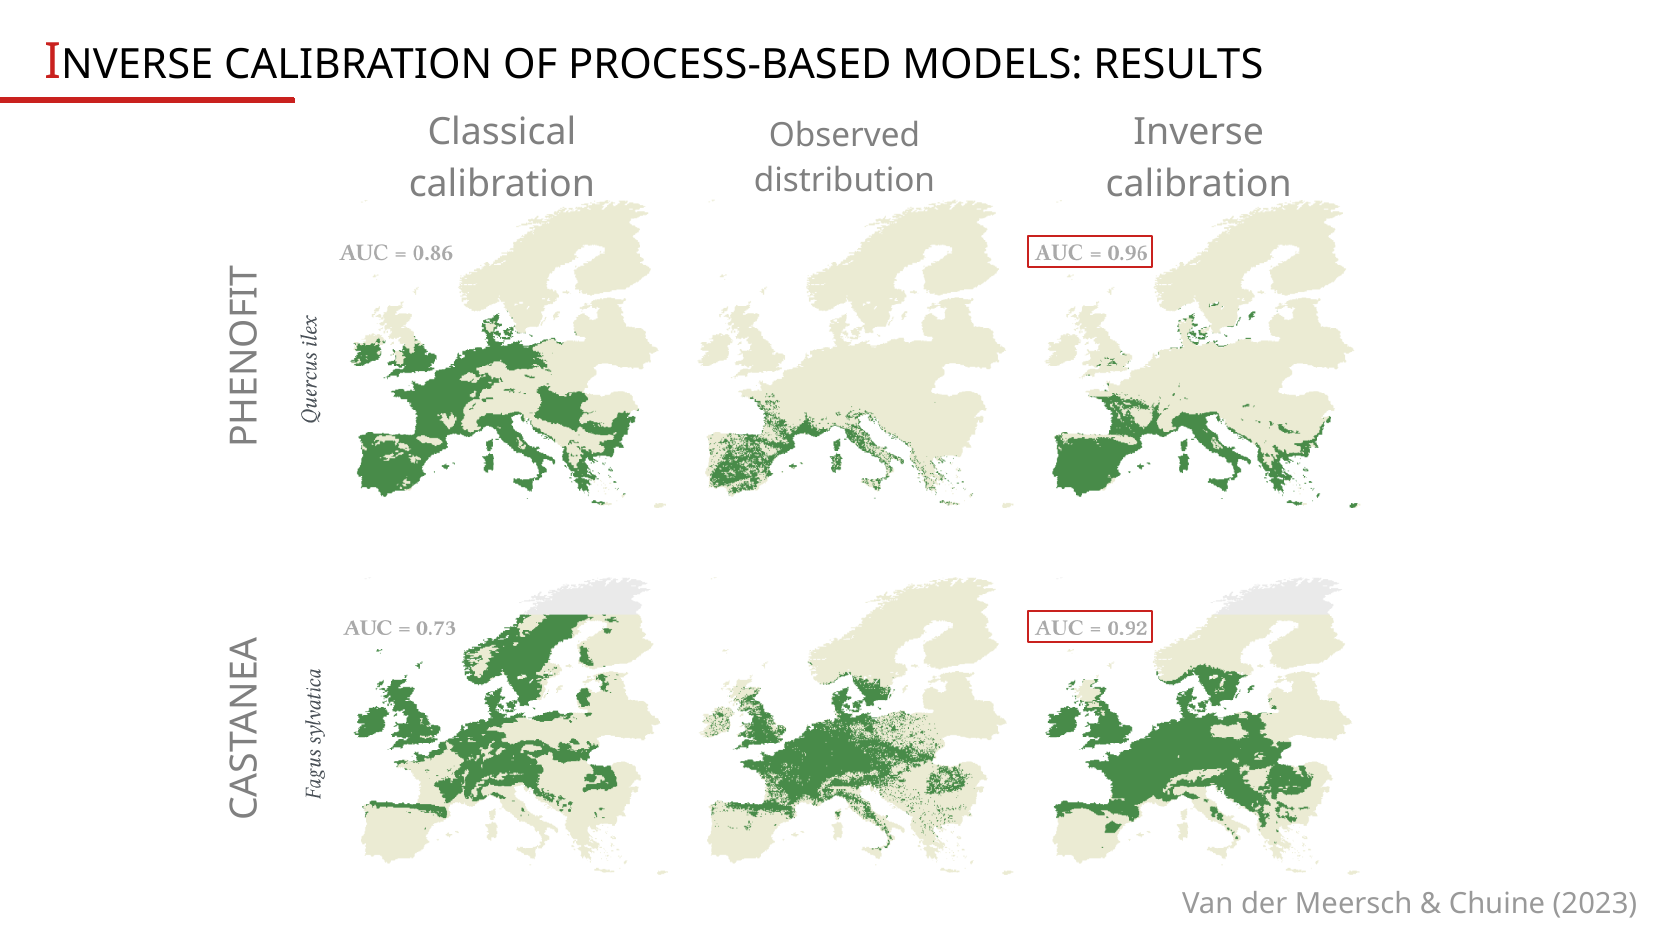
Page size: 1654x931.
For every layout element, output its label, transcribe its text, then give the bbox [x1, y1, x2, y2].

text_box Van der Meersch & Chuine (2023) [825, 825, 1653, 929]
picture [509, 189, 519, 194]
text_box INVERSE CALIBRATION OF PROCESS-BASED MODELS: RESULTS [29, 0, 1625, 119]
picture [431, 189, 441, 194]
picture [1251, 190, 1261, 194]
picture [555, 189, 566, 194]
picture [278, 175, 1375, 521]
text_box PHENOFIT [209, 179, 276, 534]
text_box Classical calibration [324, 123, 667, 189]
text_box Observed distribution [667, 123, 1022, 190]
picture [474, 189, 484, 194]
picture [1171, 190, 1181, 194]
text_box CASTANEA [209, 551, 276, 907]
text_box Inverse calibration [1022, 123, 1376, 190]
picture [288, 565, 1382, 885]
